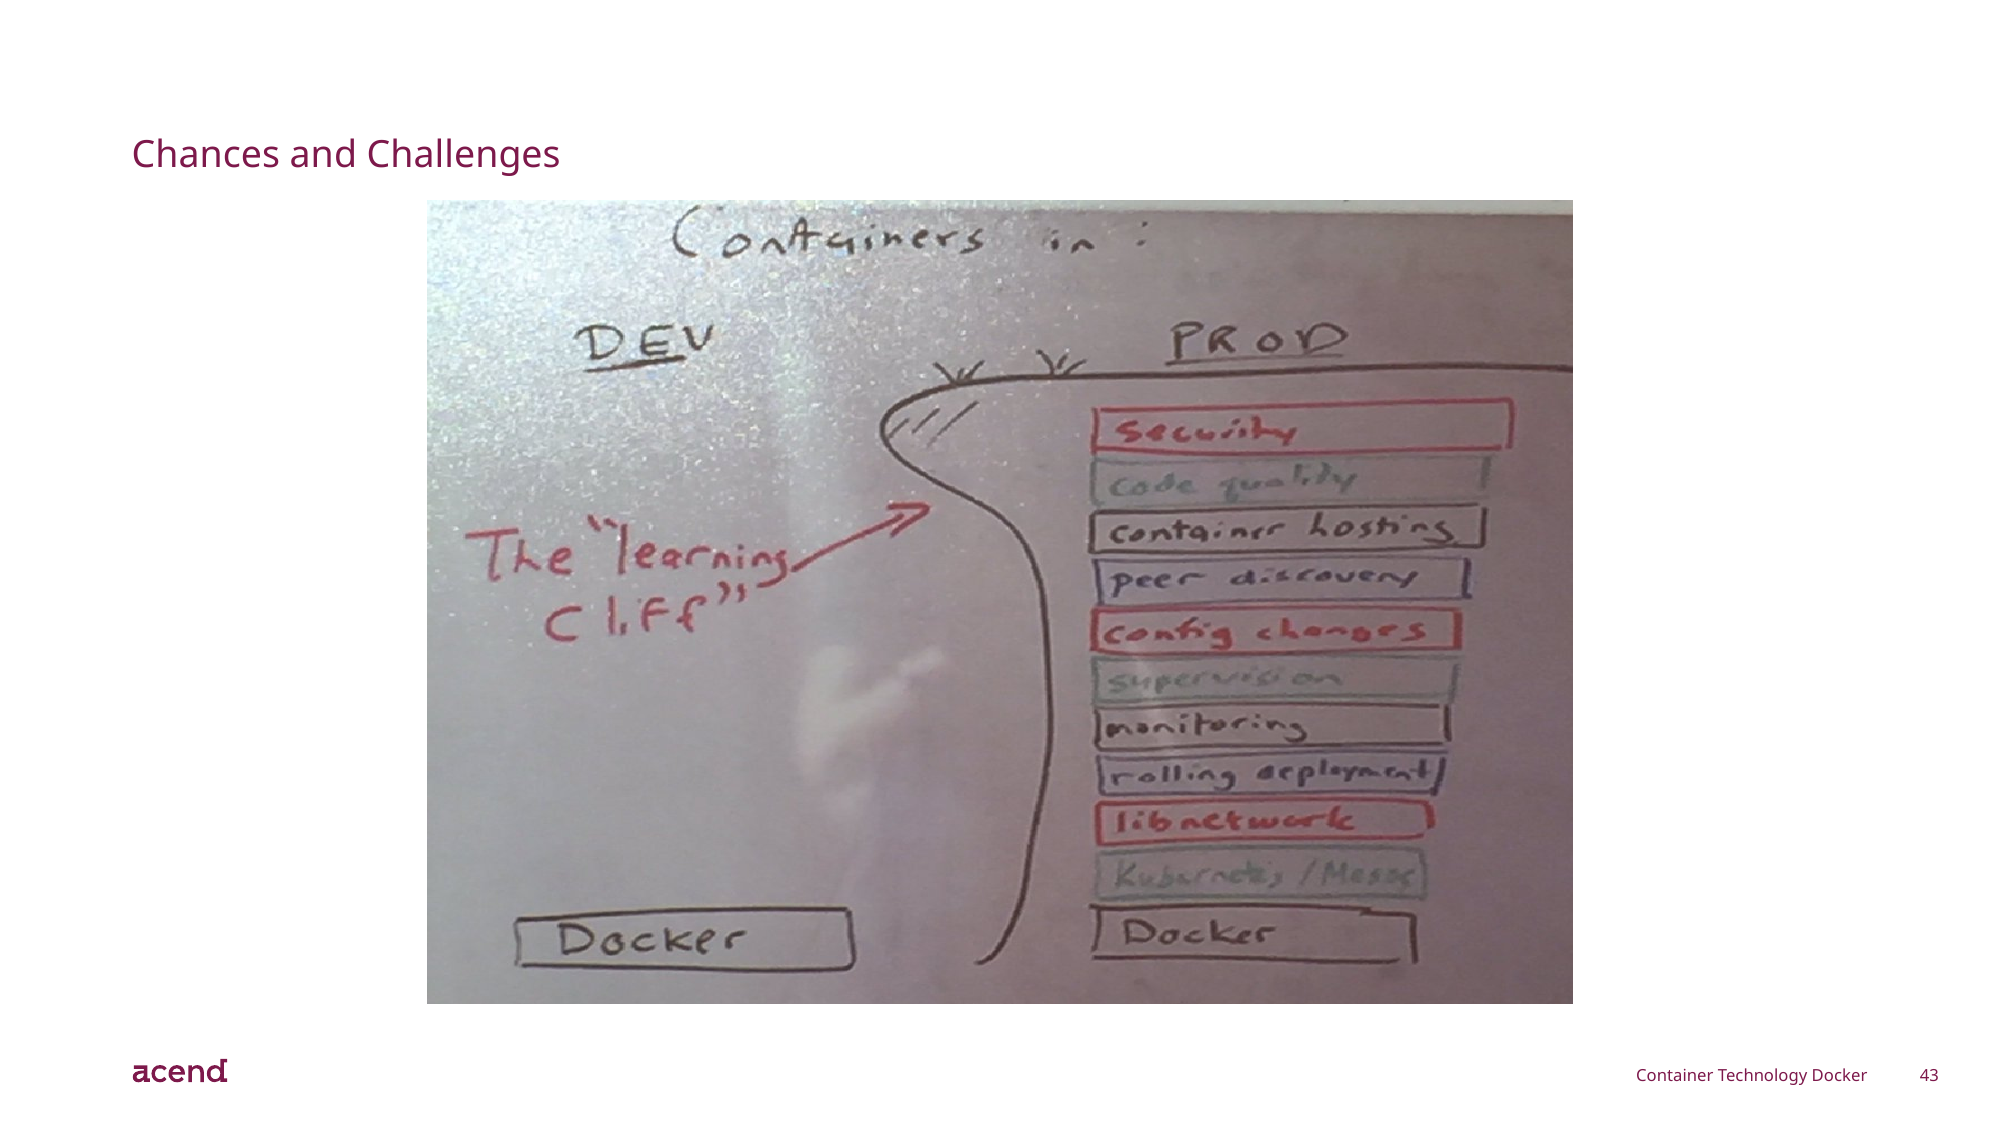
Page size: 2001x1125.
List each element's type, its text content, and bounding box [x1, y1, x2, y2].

list Chances and Challenges [131, 125, 1869, 185]
picture [427, 200, 1573, 1004]
